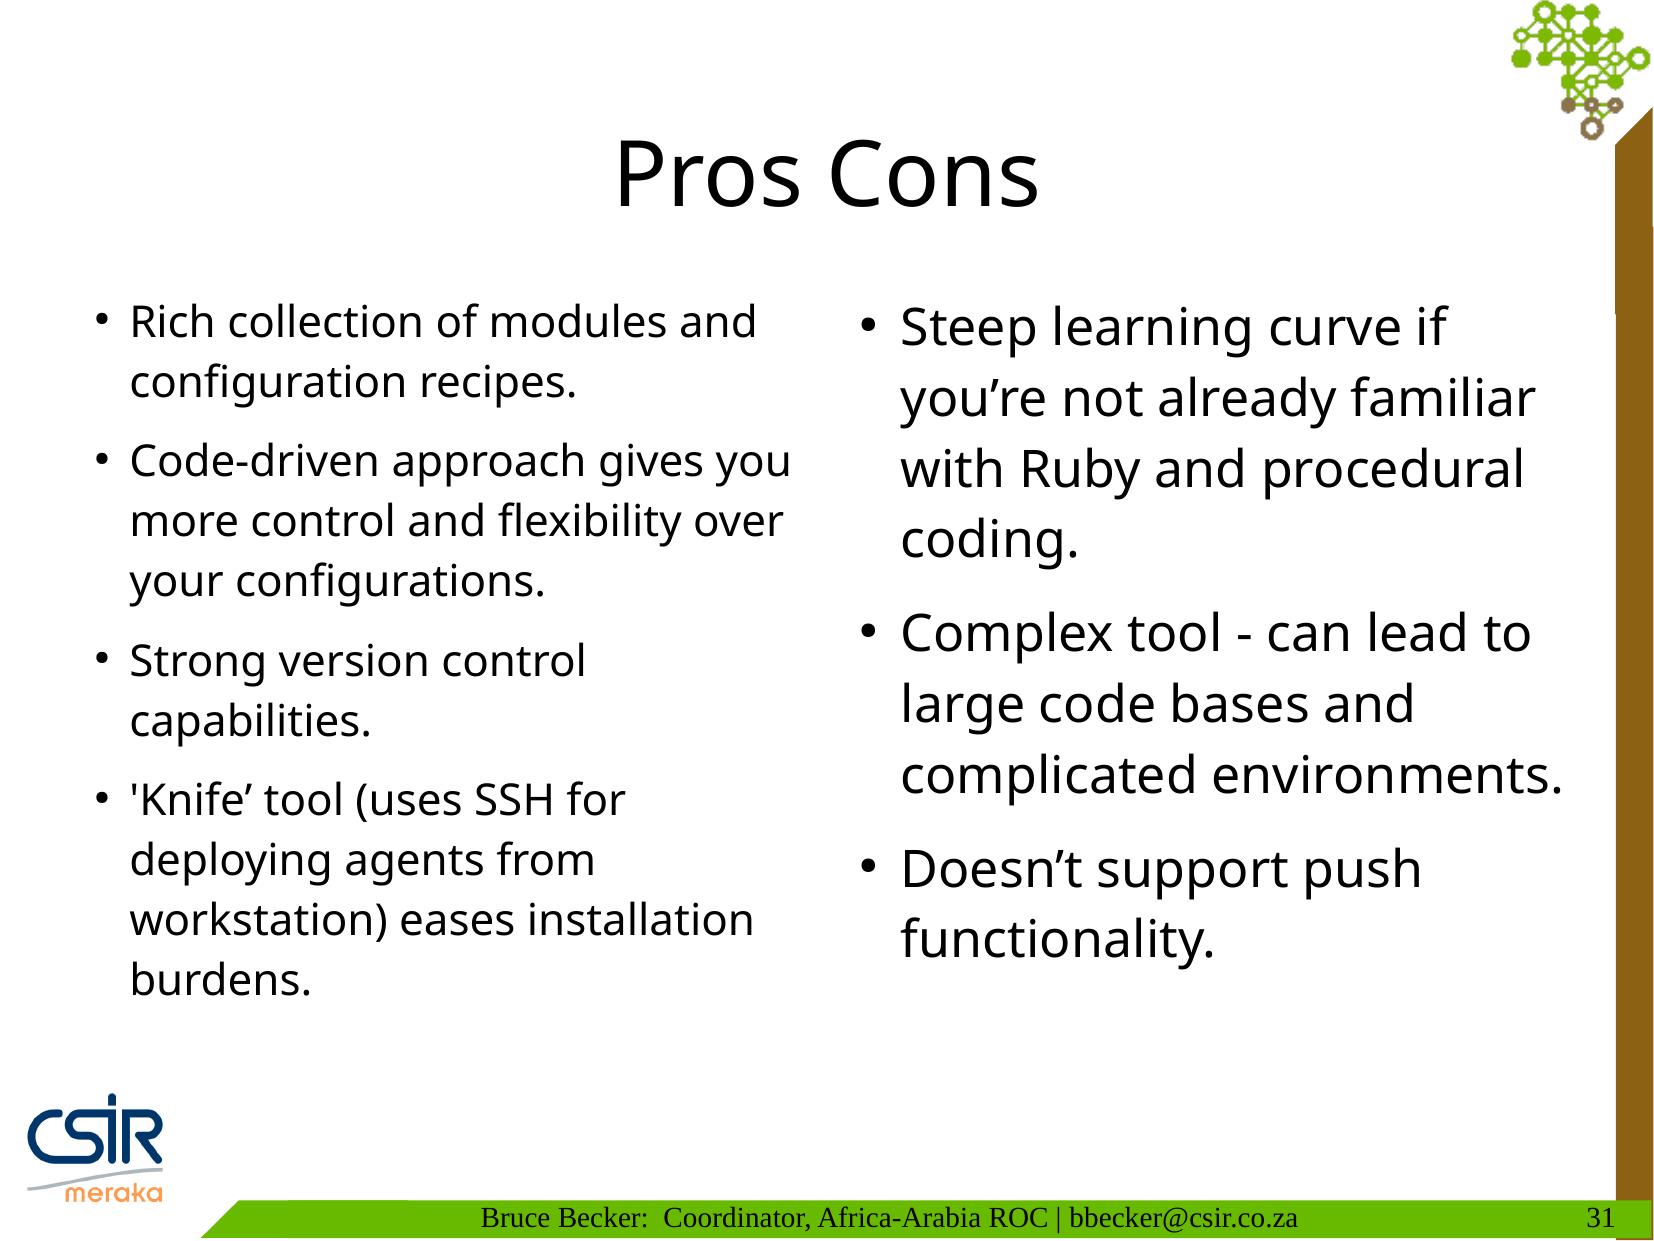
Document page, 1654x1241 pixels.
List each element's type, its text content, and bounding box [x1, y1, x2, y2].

picture [12, 1074, 178, 1225]
picture [1503, 0, 1654, 144]
list Steep learning curve if you’re not already familiar with Ruby and procedural coding. Complex tool - can lead to large code bases and complicated environments. Doesn’t support push functionality. [845, 290, 1572, 1010]
list Rich collection of modules and configuration recipes. Code-driven approach gives you more control and flexibility over your configurations. Strong version control capabilities. 'Knife’ tool (uses SSH for deploying agents from workstation) eases installation burdens. [82, 290, 809, 1010]
title Pros Cons [82, 67, 1571, 275]
